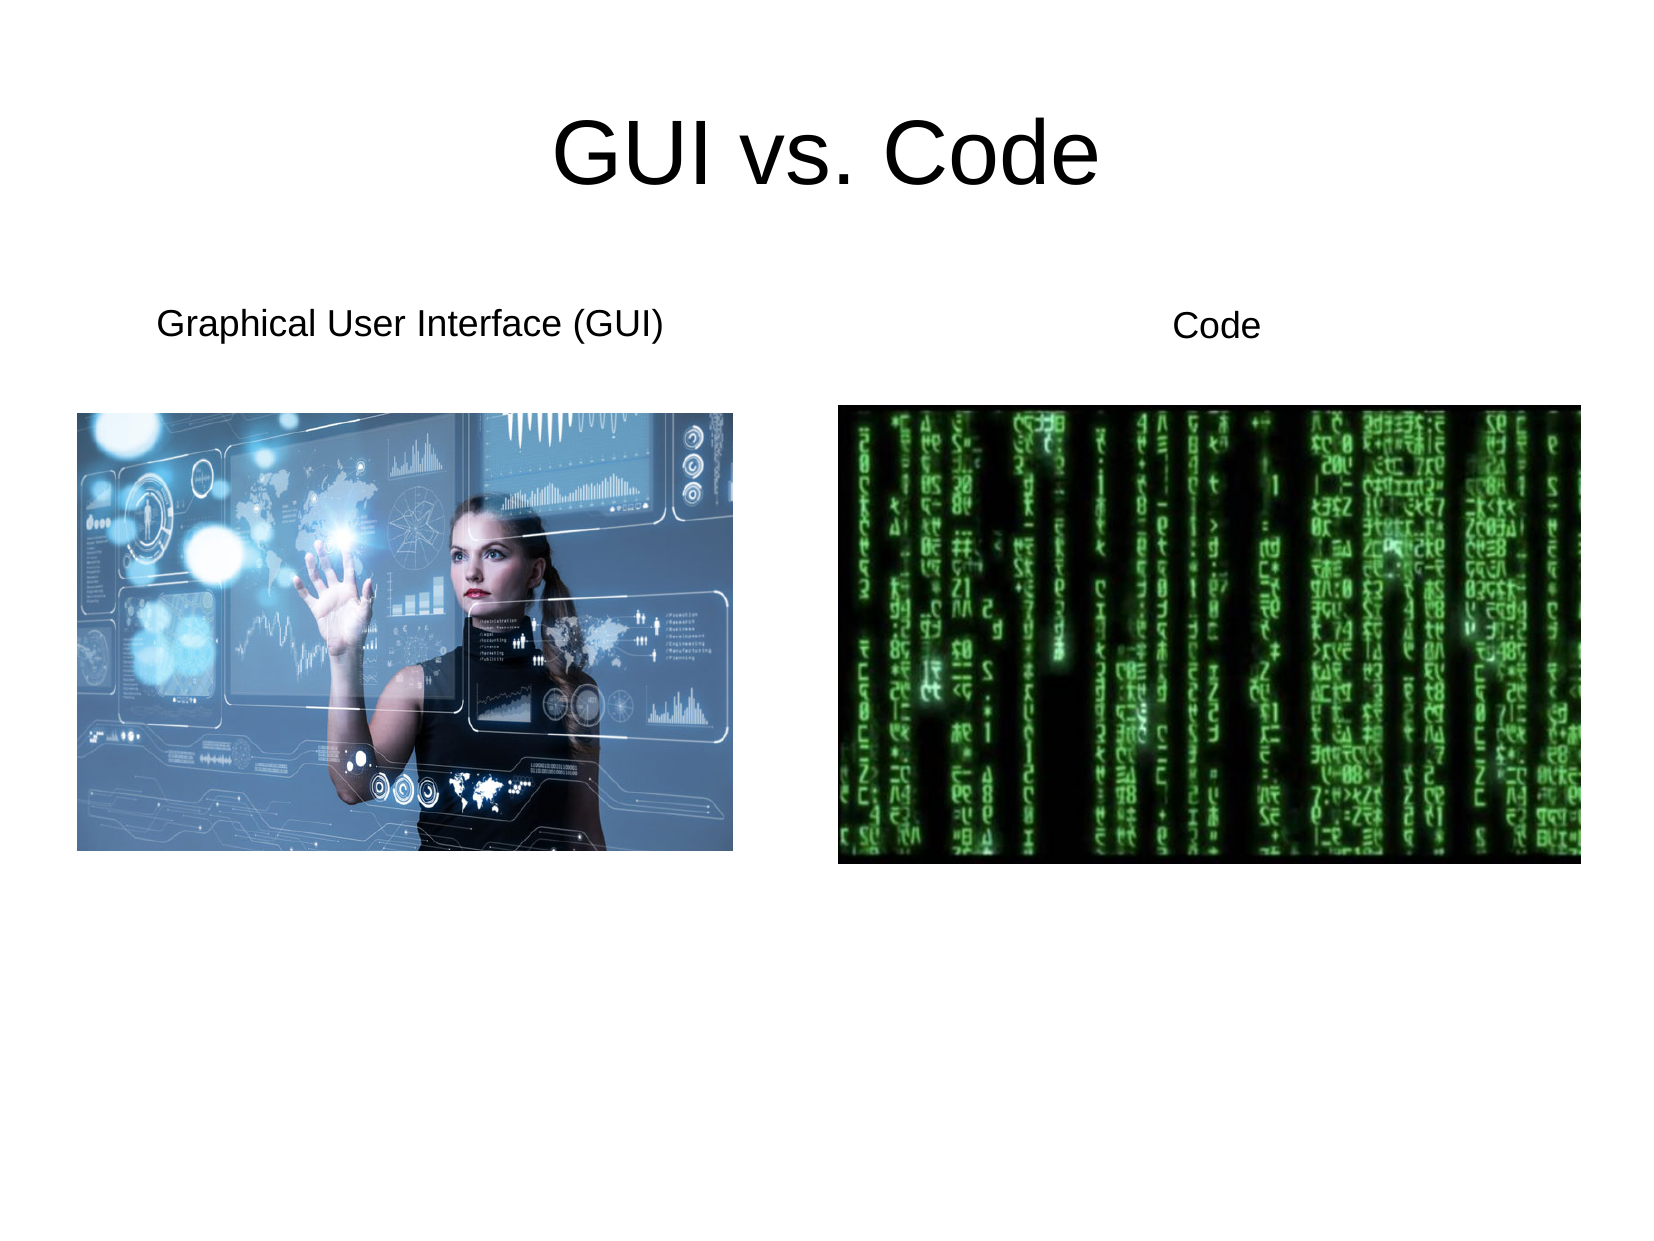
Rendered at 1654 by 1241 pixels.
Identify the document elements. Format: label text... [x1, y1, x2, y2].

title GUI vs. Code [82, 49, 1571, 257]
text_box Graphical User Interface (GUI) [141, 295, 680, 353]
text_box Code [1157, 297, 1277, 355]
picture [838, 405, 1581, 864]
picture [77, 413, 733, 851]
